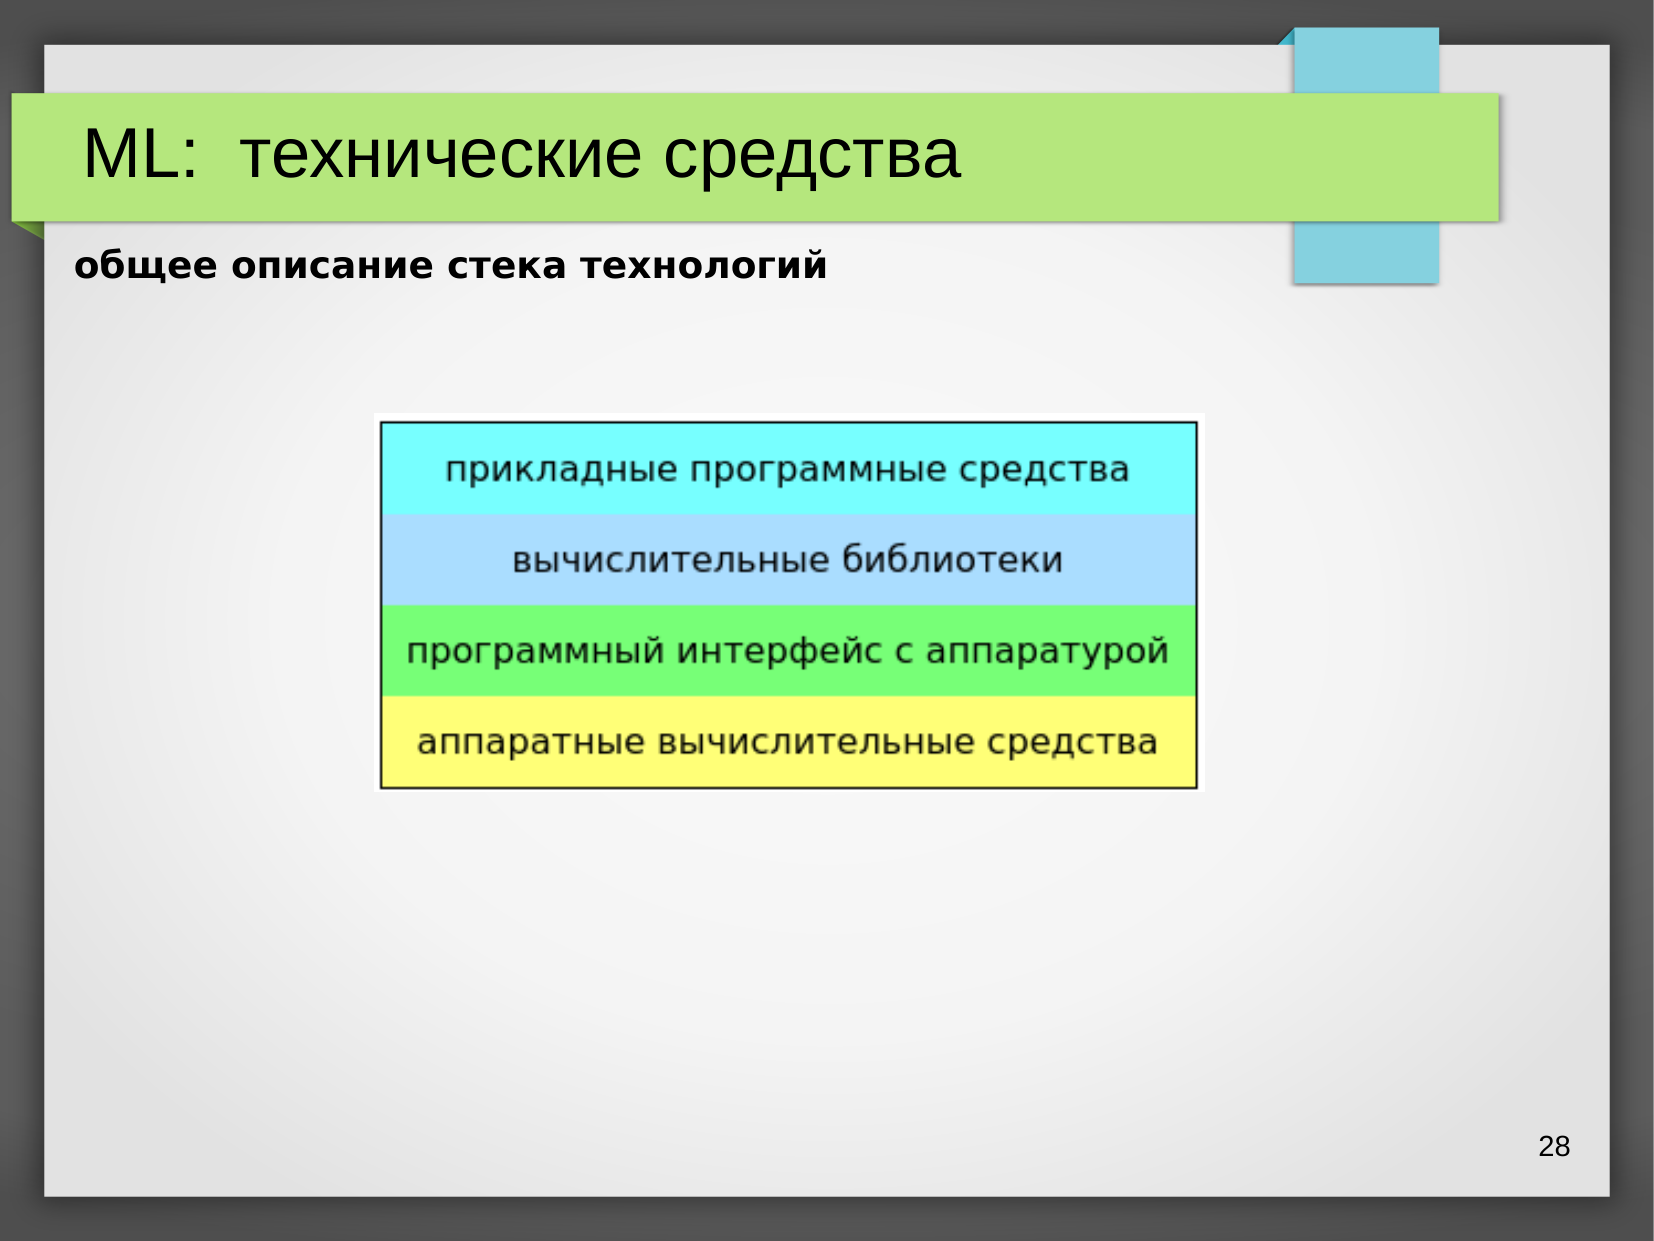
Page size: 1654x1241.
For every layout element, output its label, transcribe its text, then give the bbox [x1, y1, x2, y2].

text_box общее описание стека технологий [59, 236, 934, 331]
title ML: технические средства [82, 49, 1571, 257]
picture [0, 0, 1654, 1241]
